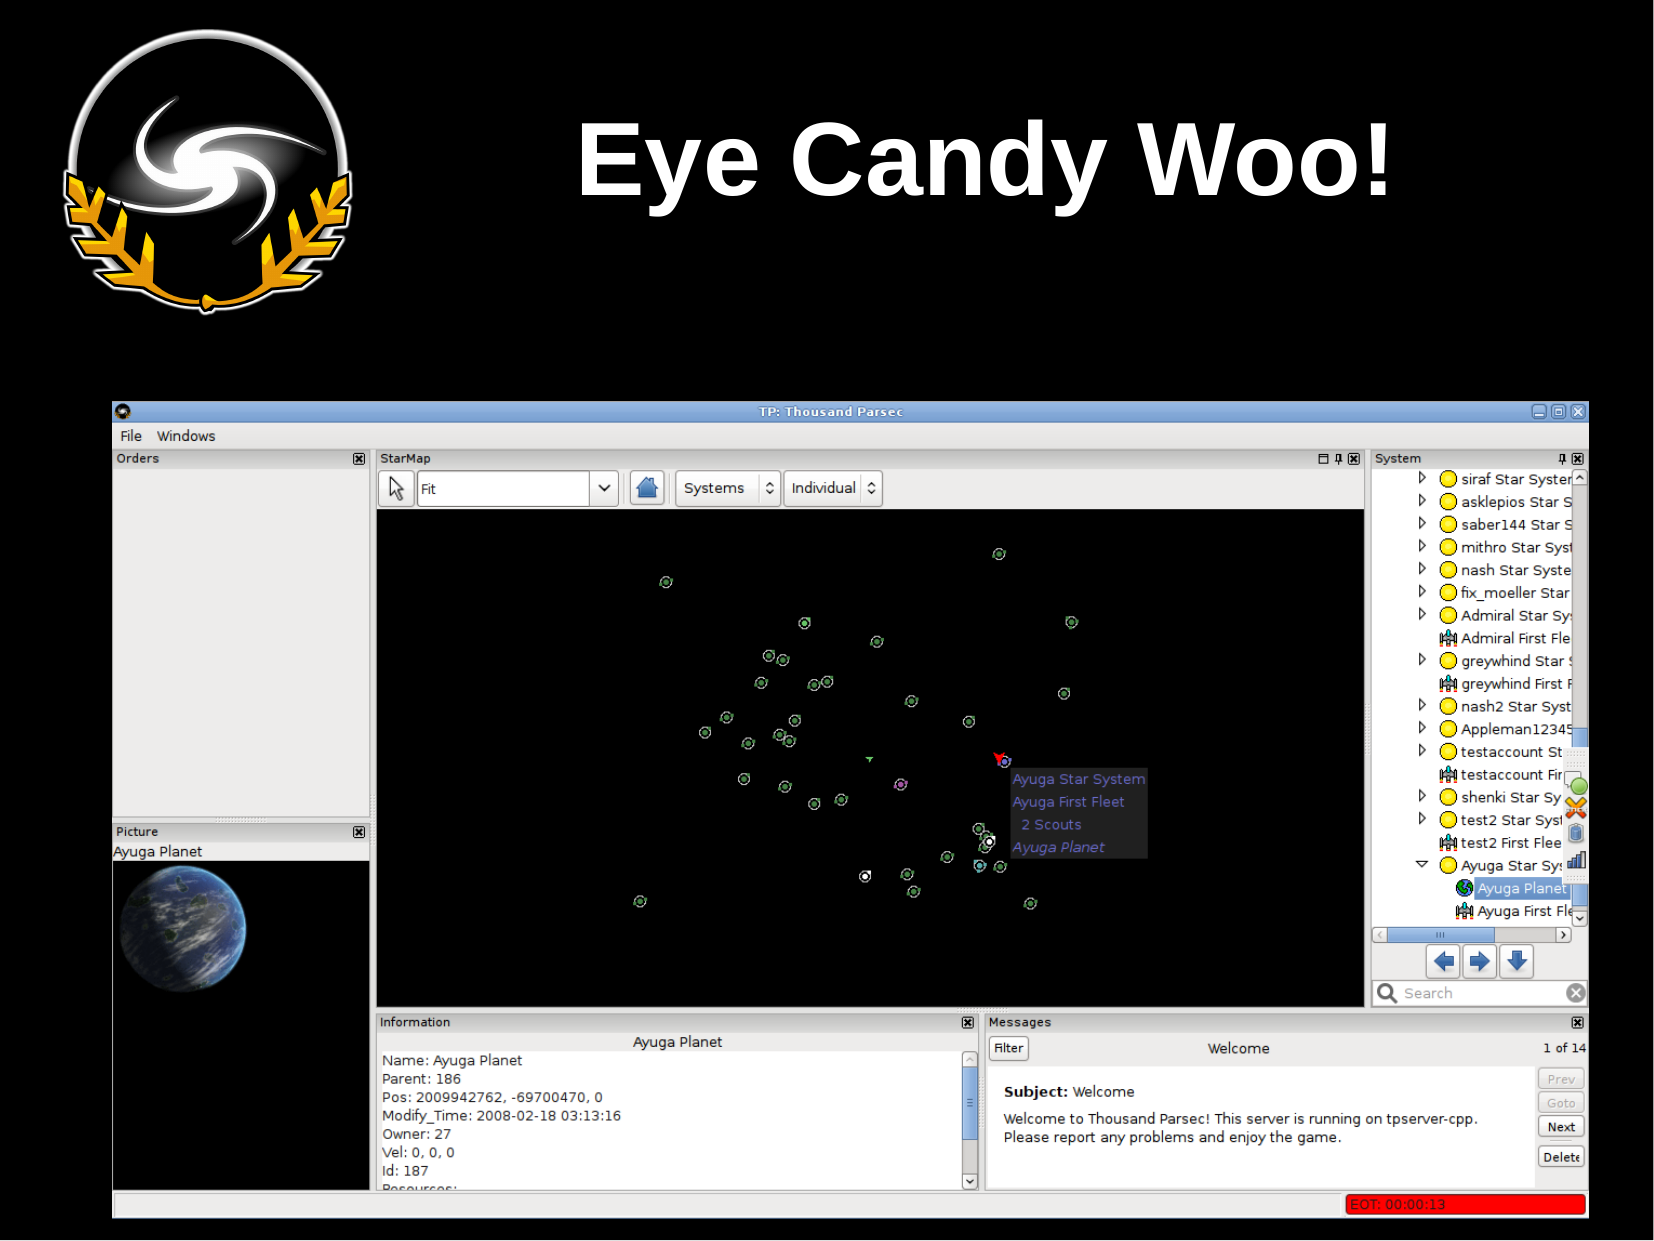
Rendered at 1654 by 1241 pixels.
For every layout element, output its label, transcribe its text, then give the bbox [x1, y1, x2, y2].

picture [59, 29, 355, 325]
title Eye Candy Woo! [407, 55, 1565, 263]
picture [112, 401, 1589, 1219]
